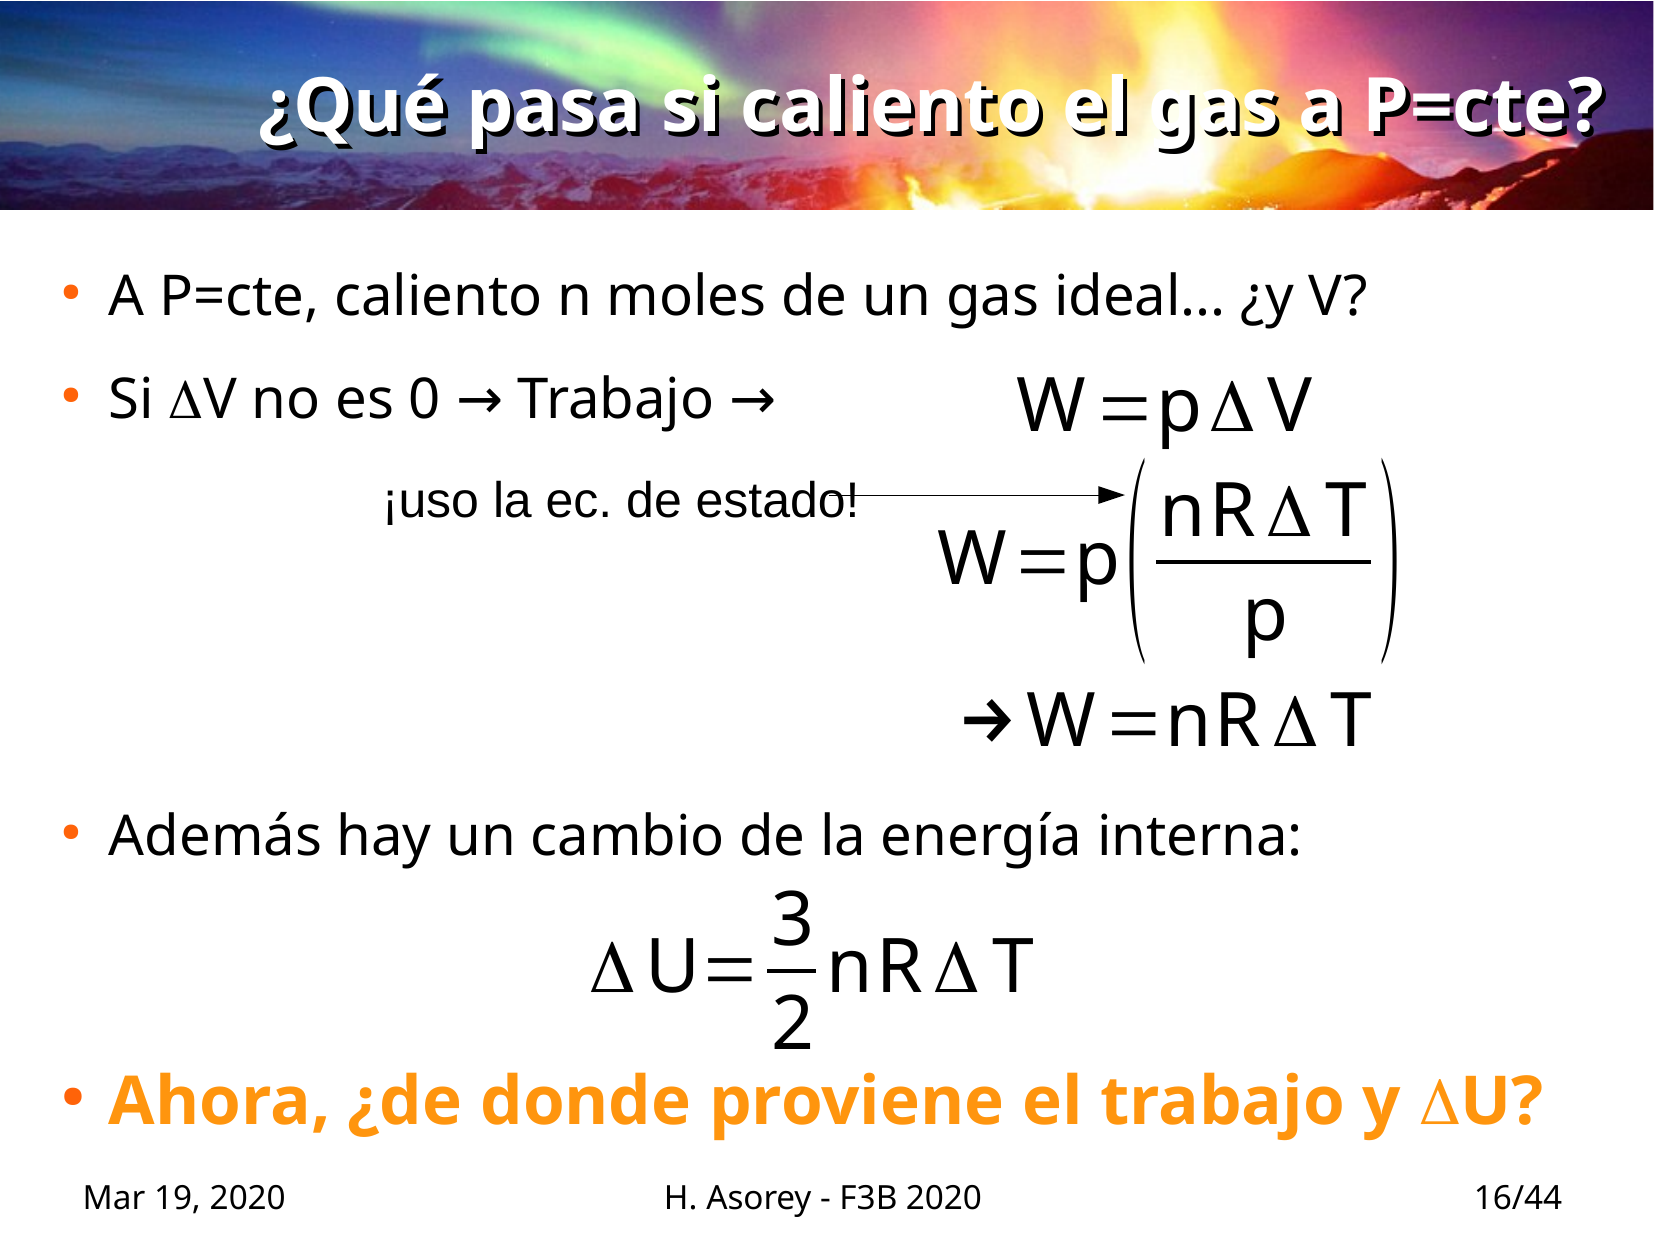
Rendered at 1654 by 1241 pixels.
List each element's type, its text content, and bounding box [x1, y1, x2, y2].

list A P=cte, caliento n moles de un gas ideal... ¿y V? Si DV no es 0 → Trabajo → Además hay un cambio de la energía interna: Ahora, ¿de donde proviene el trabajo y DU? [45, 255, 1606, 1156]
title ¿Qué pasa si caliento el gas a P=cte? [45, 15, 1606, 191]
chart [927, 358, 1411, 766]
picture [0, 1, 1654, 210]
text_box ¡uso la ec. de estado! [367, 465, 875, 541]
chart [581, 872, 1041, 1068]
